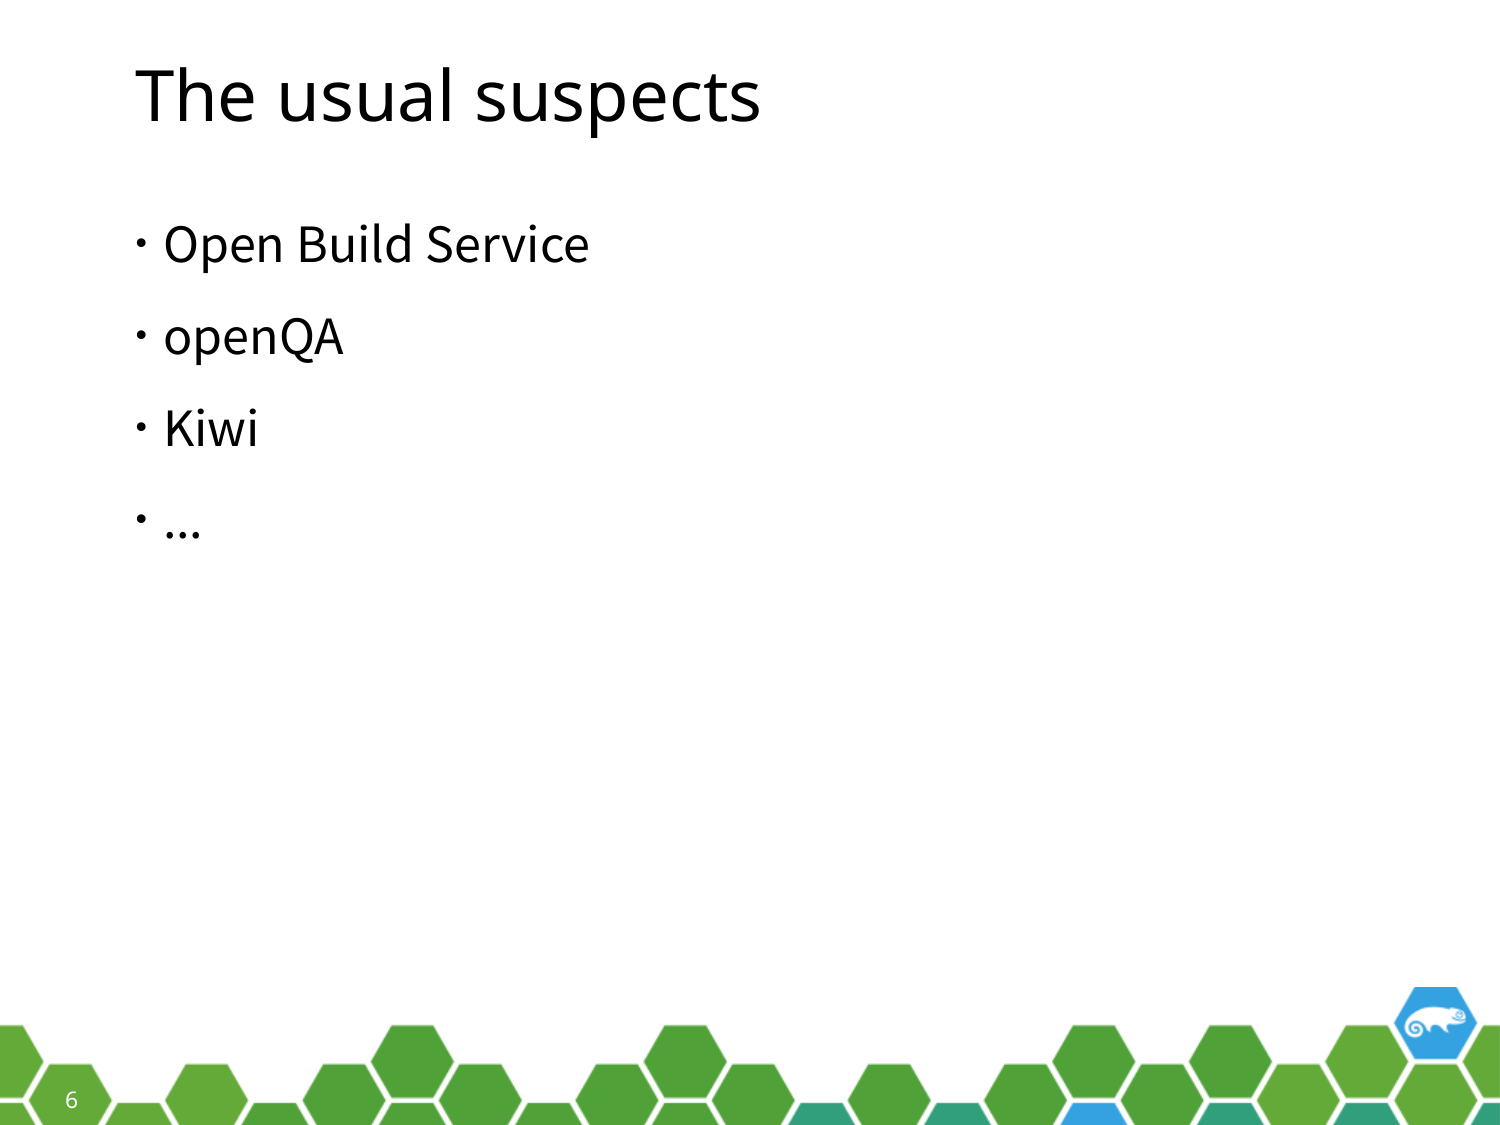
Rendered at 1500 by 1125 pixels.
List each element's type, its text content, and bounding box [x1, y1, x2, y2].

picture [0, 987, 1500, 1125]
title The usual suspects [135, 12, 1372, 175]
list Open Build Service openQA Kiwi ... [135, 208, 1372, 862]
